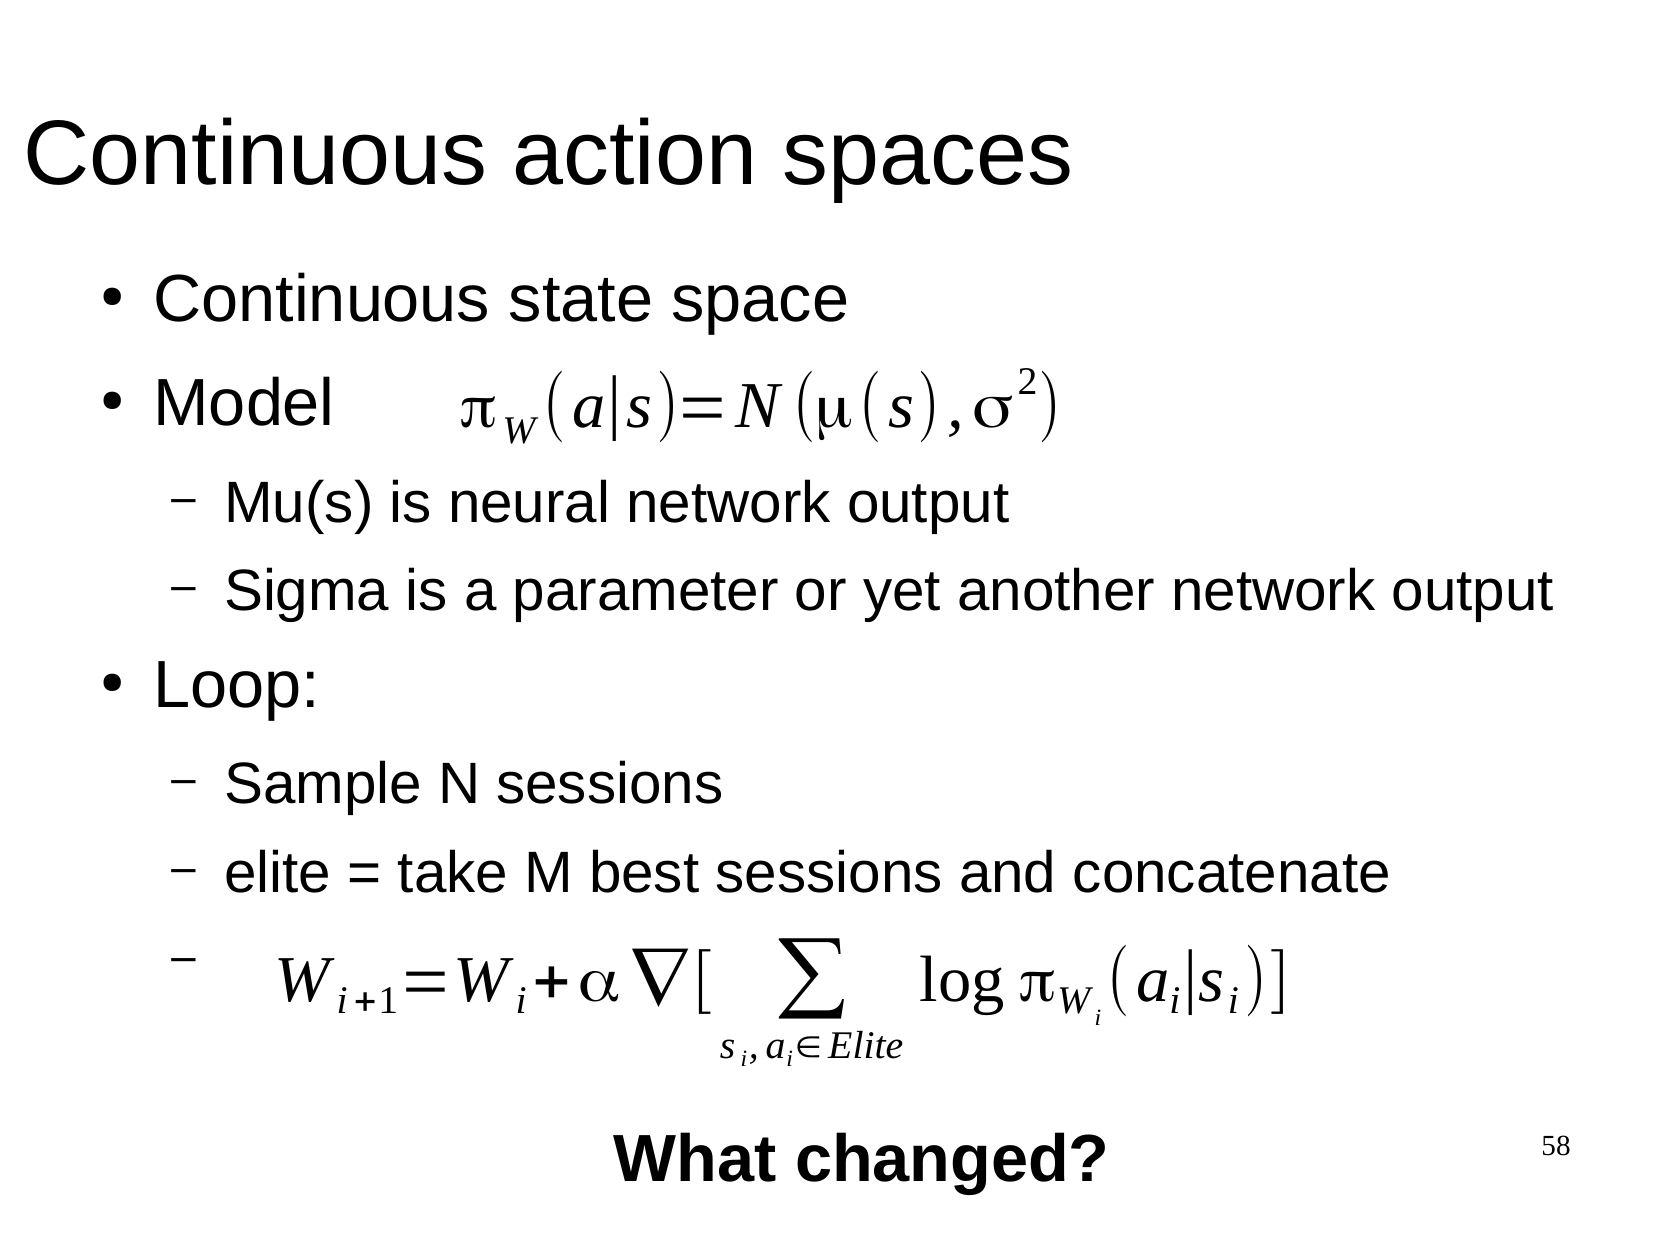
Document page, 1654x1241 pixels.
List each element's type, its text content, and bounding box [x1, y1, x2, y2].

title Continuous action spaces [23, 49, 1512, 257]
chart [444, 357, 1078, 451]
chart [257, 931, 1303, 1073]
list Continuous state space Model Mu(s) is neural network output Sigma is a parameter or yet another network output Loop: Sample N sessions elite = take M best sessions and concatenate What changed? [82, 260, 1571, 1241]
